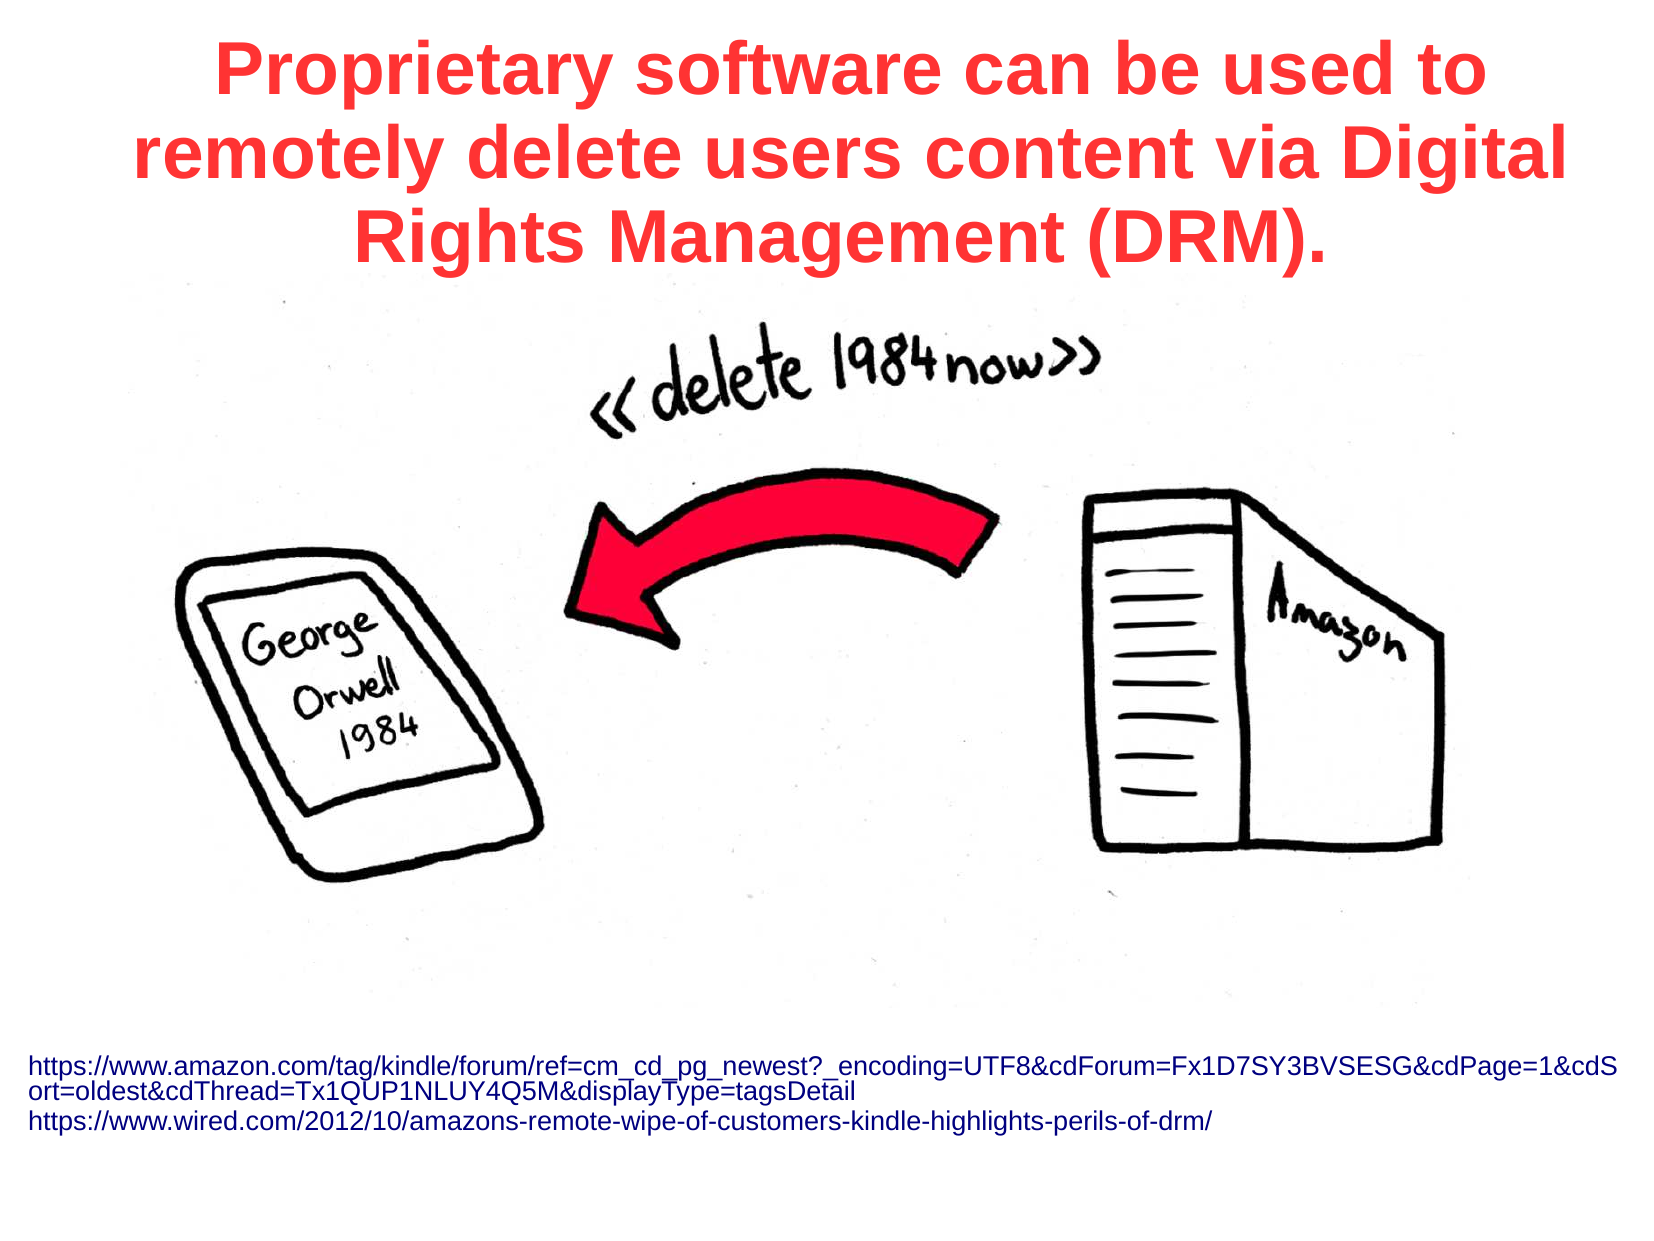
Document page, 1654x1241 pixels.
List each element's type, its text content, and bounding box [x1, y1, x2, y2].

title Proprietary software can be used to remotely delete users content via Digital Rights Management (DRM). [82, 13, 1621, 292]
picture [120, 292, 1471, 1008]
text_box https://www.amazon.com/tag/kindle/forum/ref=cm_cd_pg_newest?_encoding=UTF8&cdForum=Fx1D7SY3BVSESG&cdPage=1&cdSort=oldest&cdThread=Tx1QUP1NLUY4Q5M&displayType=tagsDetail https://www.wired.com/2012/10/amazons-remote-wipe-of-customers-kindle-highlights-perils-of-drm/ [13, 1043, 1636, 1216]
